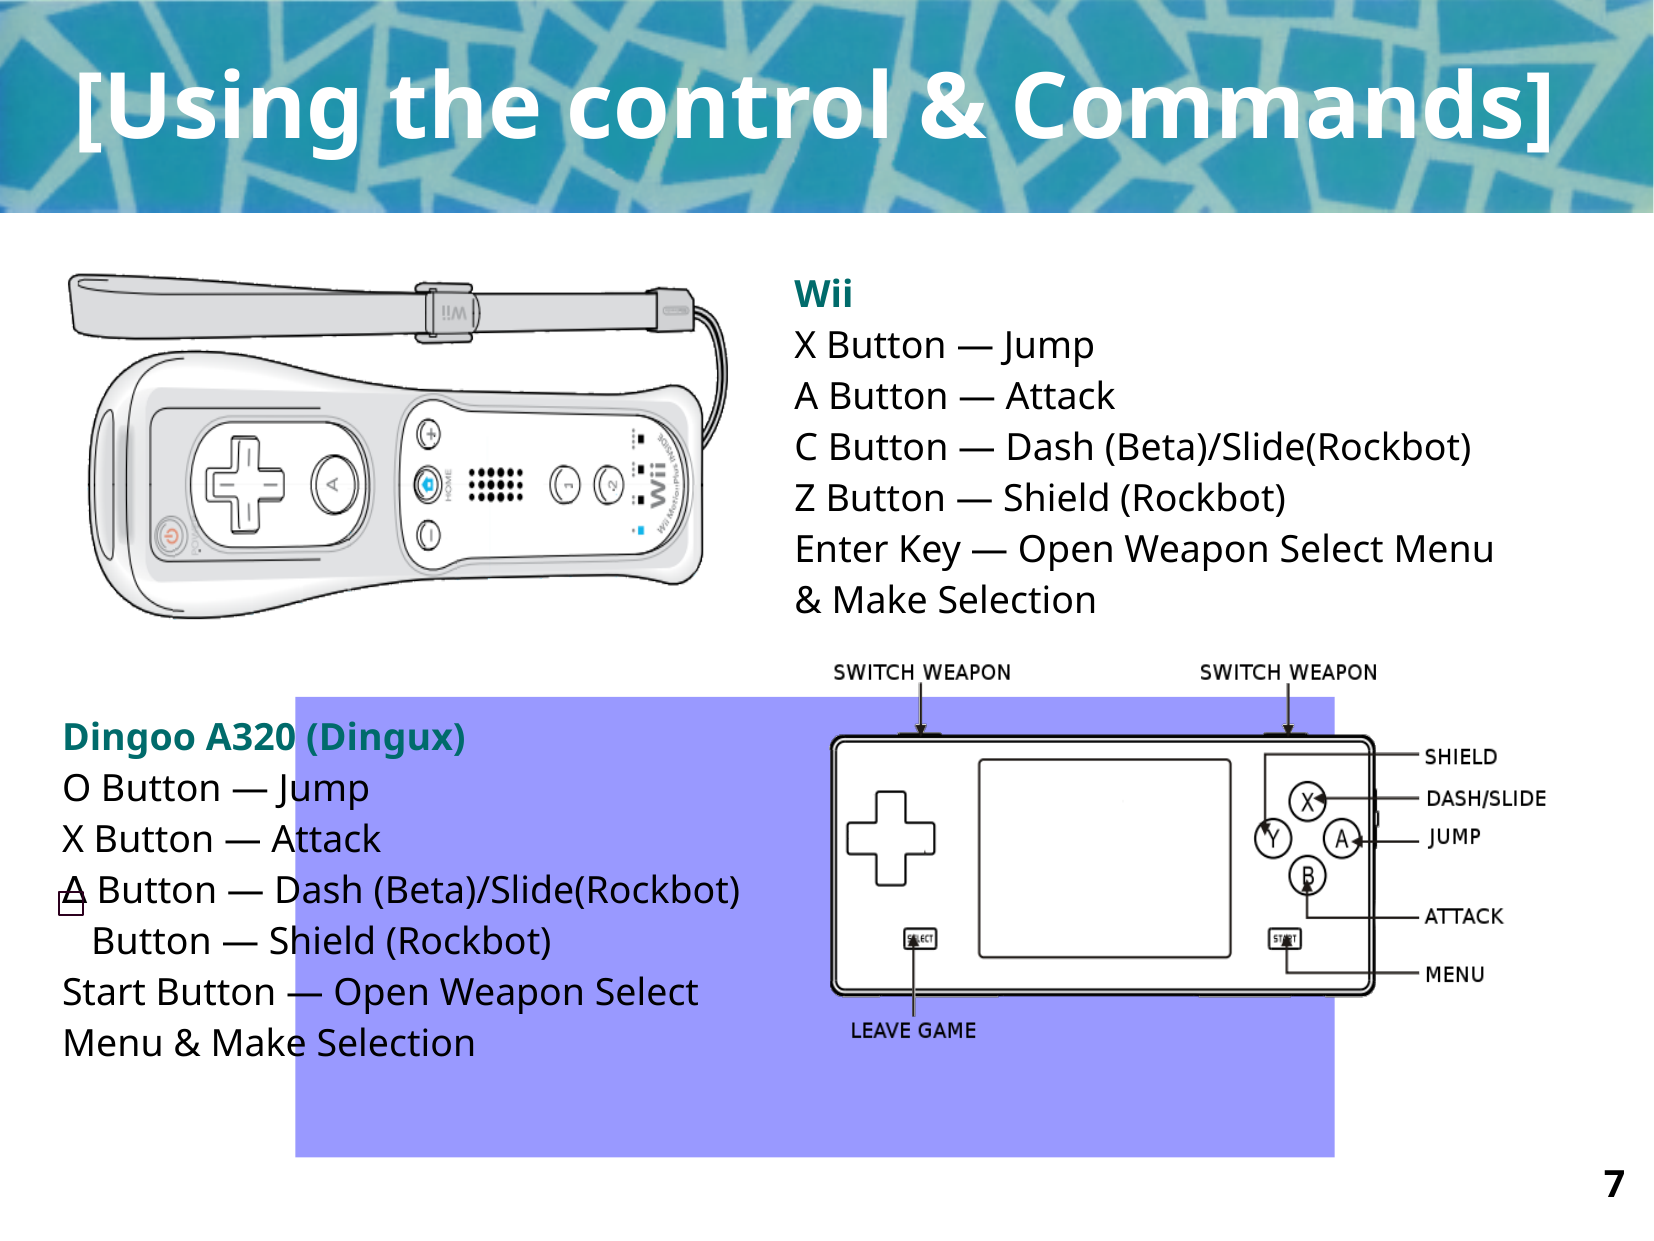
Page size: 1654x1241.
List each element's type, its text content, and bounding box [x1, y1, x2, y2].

text_box Dingoo A320 (Dingux) O Button — Jump X Button — Attack ∆ Button — Dash (Beta)/Slide(Rockbot) Button — Shield (Rockbot) Start Button — Open Weapon Select Menu & Make Selection [47, 703, 797, 1023]
title [Using the control & Commands] [70, 0, 1559, 208]
picture [797, 643, 1562, 1044]
text_box Wii X Button — Jump A Button — Attack C Button — Dash (Beta)/Slide(Rockbot) Z Button — Shield (Rockbot) Enter Key — Open Weapon Select Menu & Make Selection [779, 259, 1536, 580]
text_box [295, 1023, 1335, 1158]
picture [0, 0, 1654, 213]
picture [41, 262, 754, 656]
text_box [295, 696, 797, 703]
